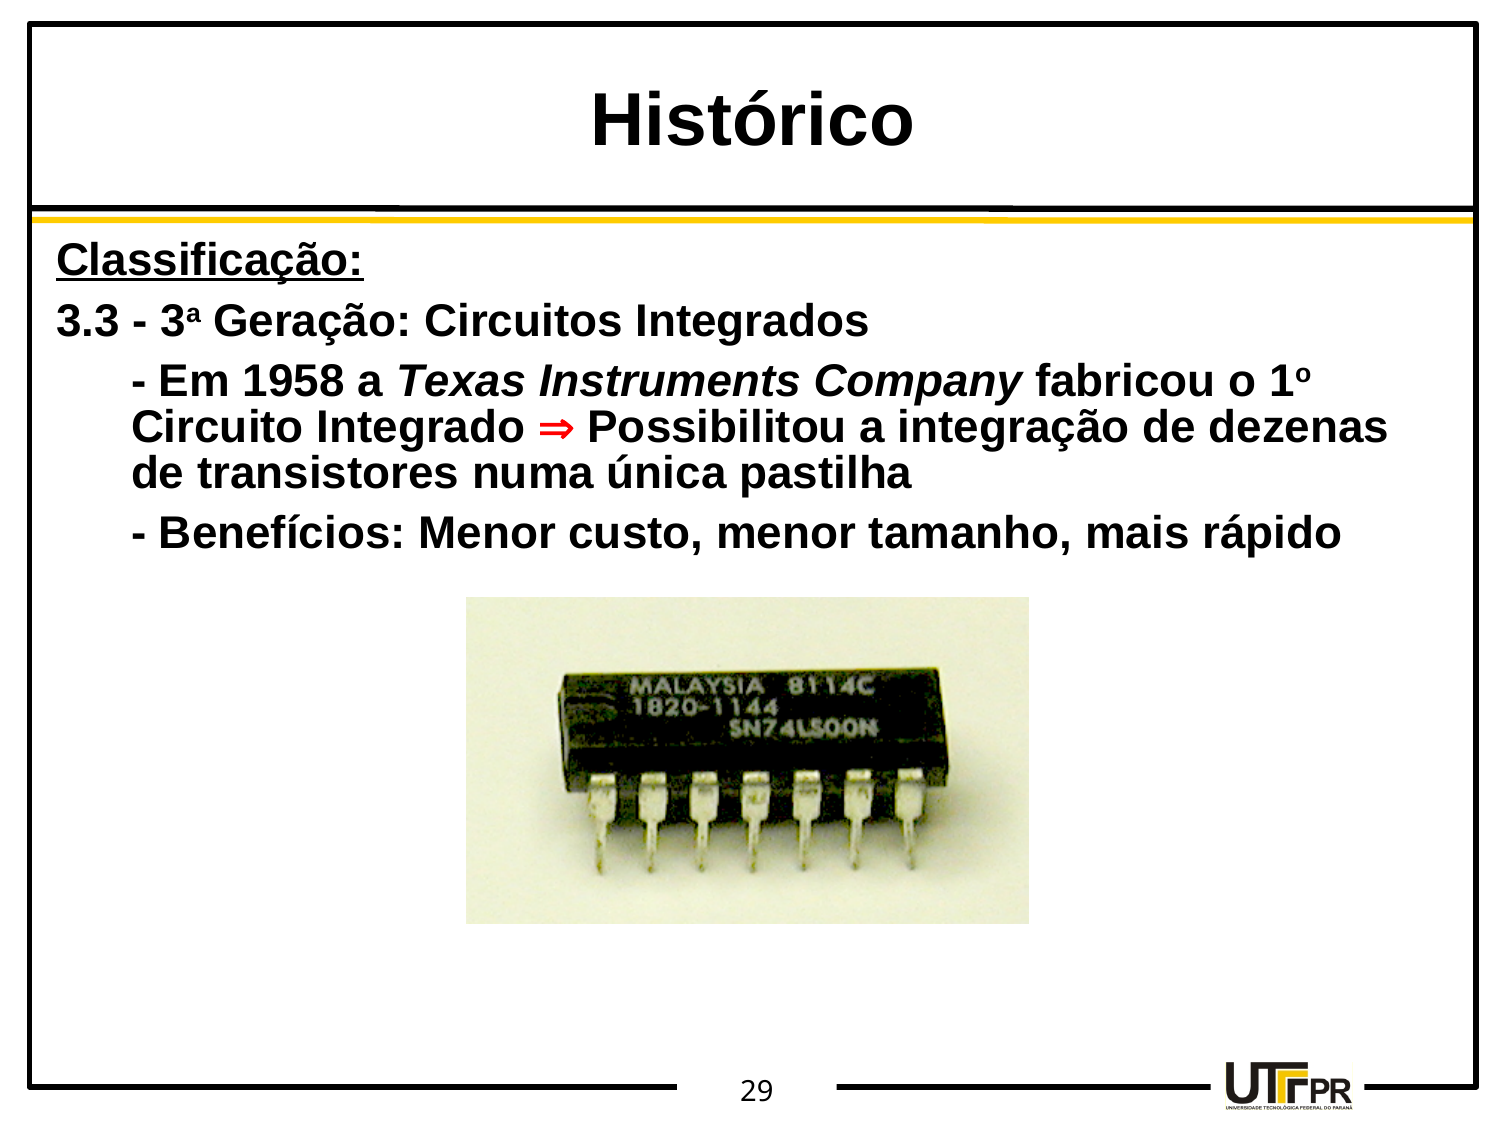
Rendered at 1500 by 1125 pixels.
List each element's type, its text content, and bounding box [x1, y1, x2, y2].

list Classificação: 3.3 - 3a Geração: Circuitos Integrados - Em 1958 a Texas Instruments Company fabricou o 1o Circuito Integrado  Possibilitou a integração de dezenas de transistores numa única pastilha - Benefícios: Menor custo, menor tamanho, mais rápido [41, 231, 1459, 1059]
picture [1225, 1062, 1353, 1110]
title Histórico [29, 47, 1477, 196]
picture [466, 597, 1029, 924]
